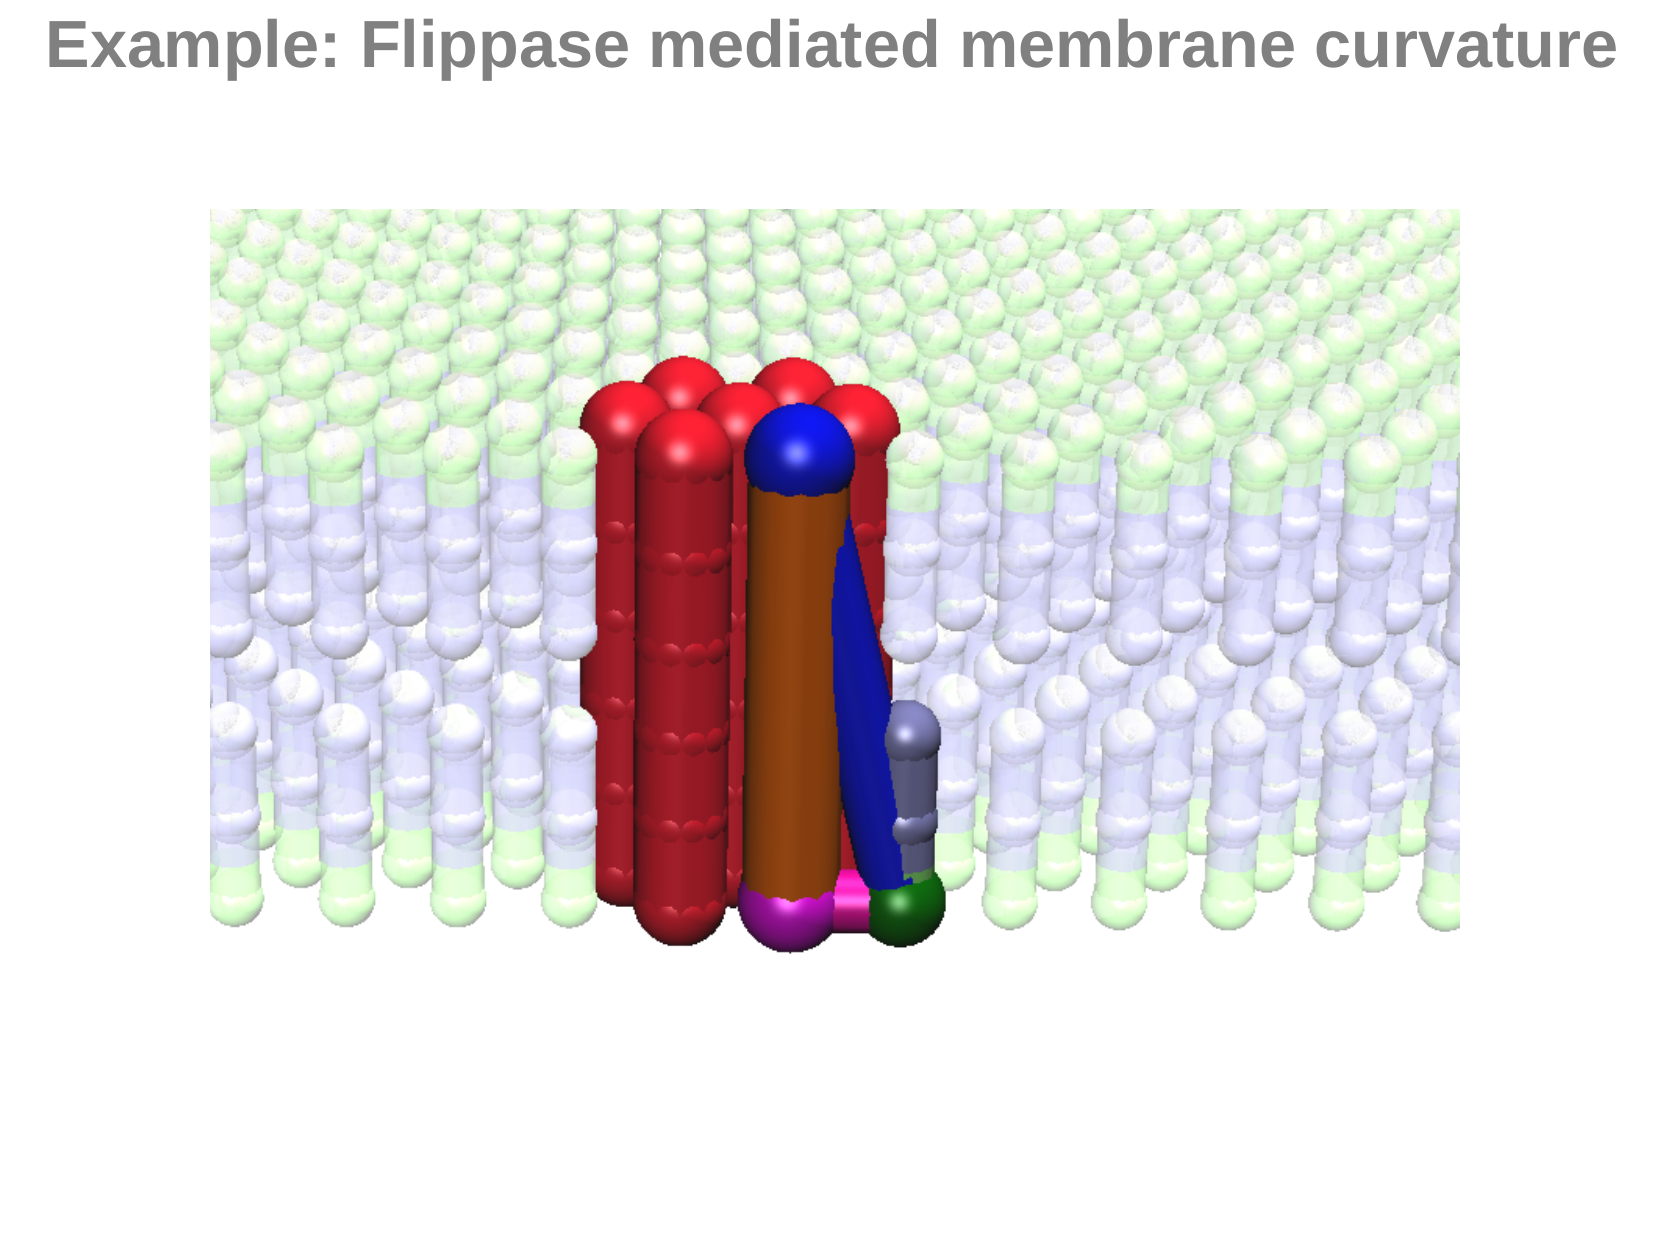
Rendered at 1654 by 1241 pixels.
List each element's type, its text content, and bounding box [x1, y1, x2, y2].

picture [210, 209, 1460, 1148]
text_box Example: Flippase mediated membrane curvature [0, 0, 1654, 92]
